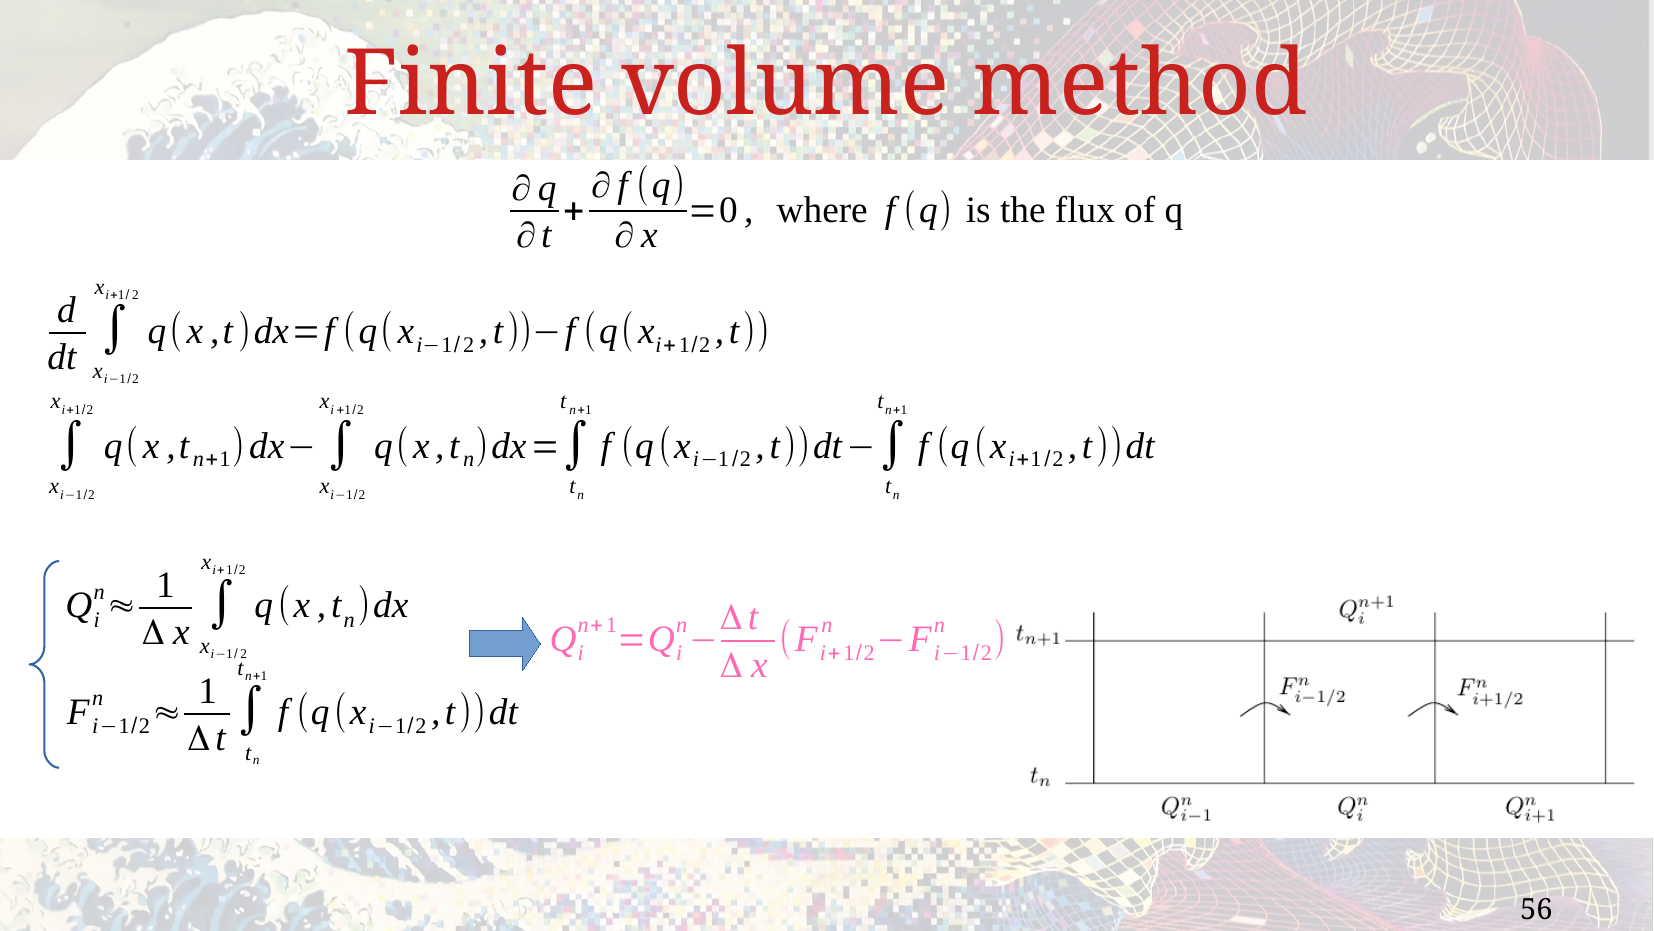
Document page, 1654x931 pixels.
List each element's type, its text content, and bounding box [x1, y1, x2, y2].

title Finite volume method [0, 1, 1654, 157]
picture [975, 579, 1654, 833]
text_box [469, 617, 541, 671]
chart [59, 549, 527, 769]
chart [501, 162, 1194, 256]
chart [41, 274, 1164, 502]
chart [543, 596, 1013, 685]
